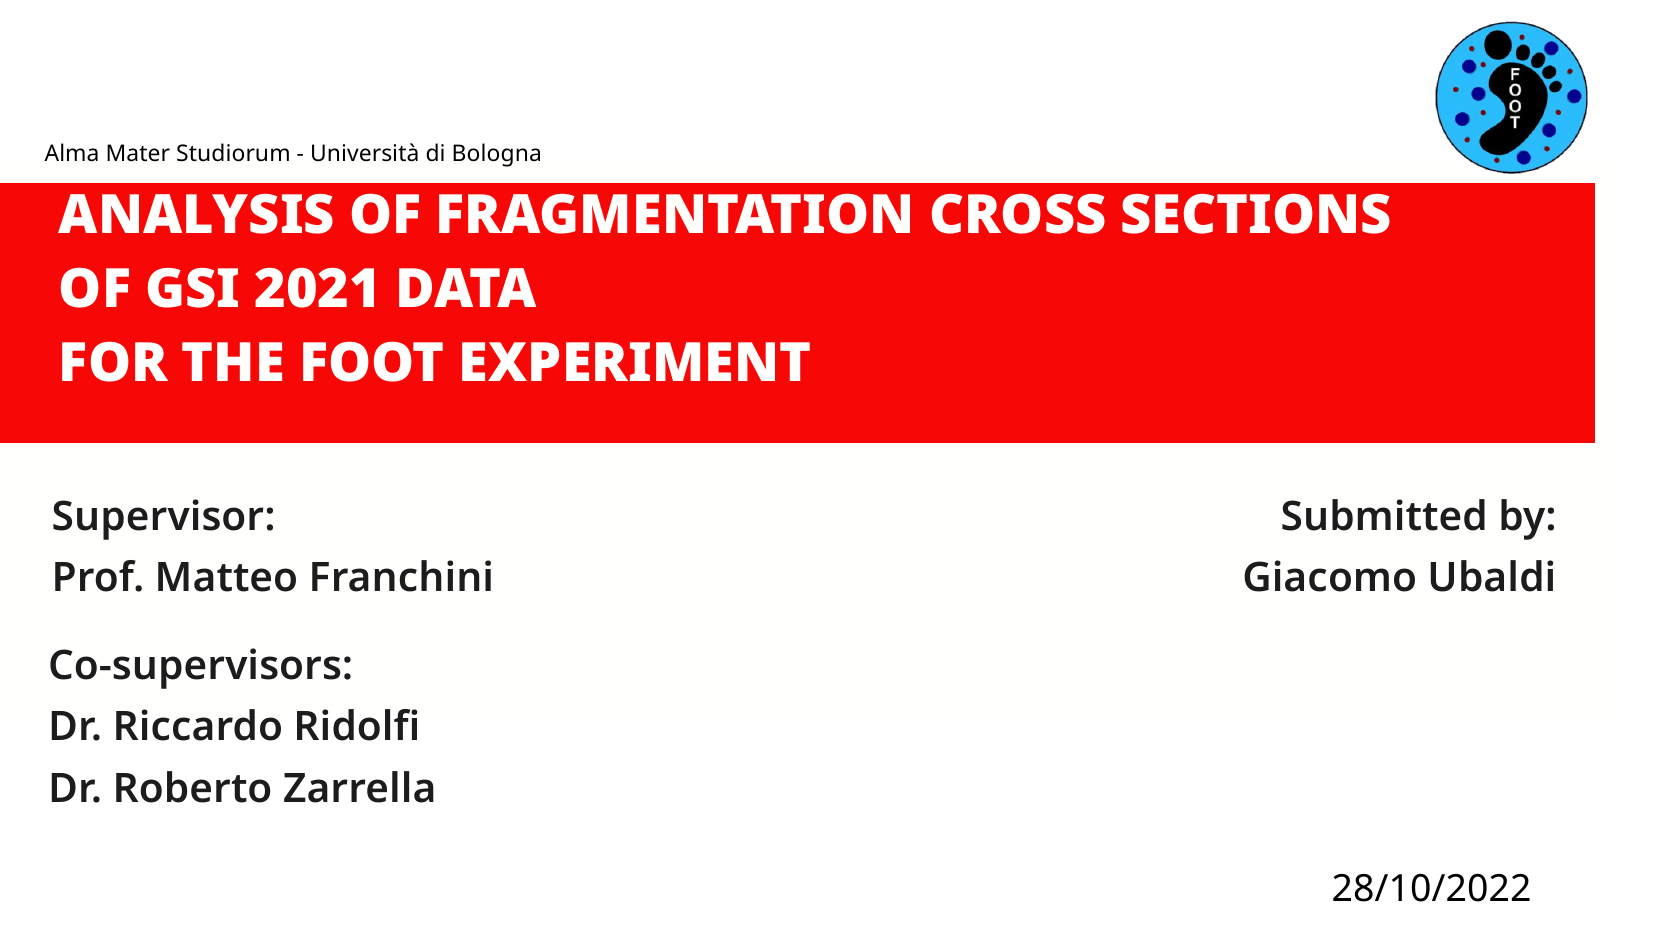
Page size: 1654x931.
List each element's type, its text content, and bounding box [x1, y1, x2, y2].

text_box 28/10/2022 [1316, 853, 1563, 913]
list Co-supervisors: Dr. Riccardo Ridolfi Dr. Roberto Zarrella [48, 635, 671, 879]
text_box [0, 160, 1627, 718]
list Supervisor: Prof. Matteo Franchini [51, 486, 674, 627]
text_box Alma Mater Studiorum - Università di Bologna [29, 130, 922, 189]
title ANALYSIS OF FRAGMENTATION CROSS SECTIONS OF GSI 2021 DATA FOR THE FOOT EXPERIMENT [59, 206, 1595, 398]
list Submitted by: Giacomo Ubaldi [674, 486, 1557, 616]
picture [1421, 18, 1604, 181]
